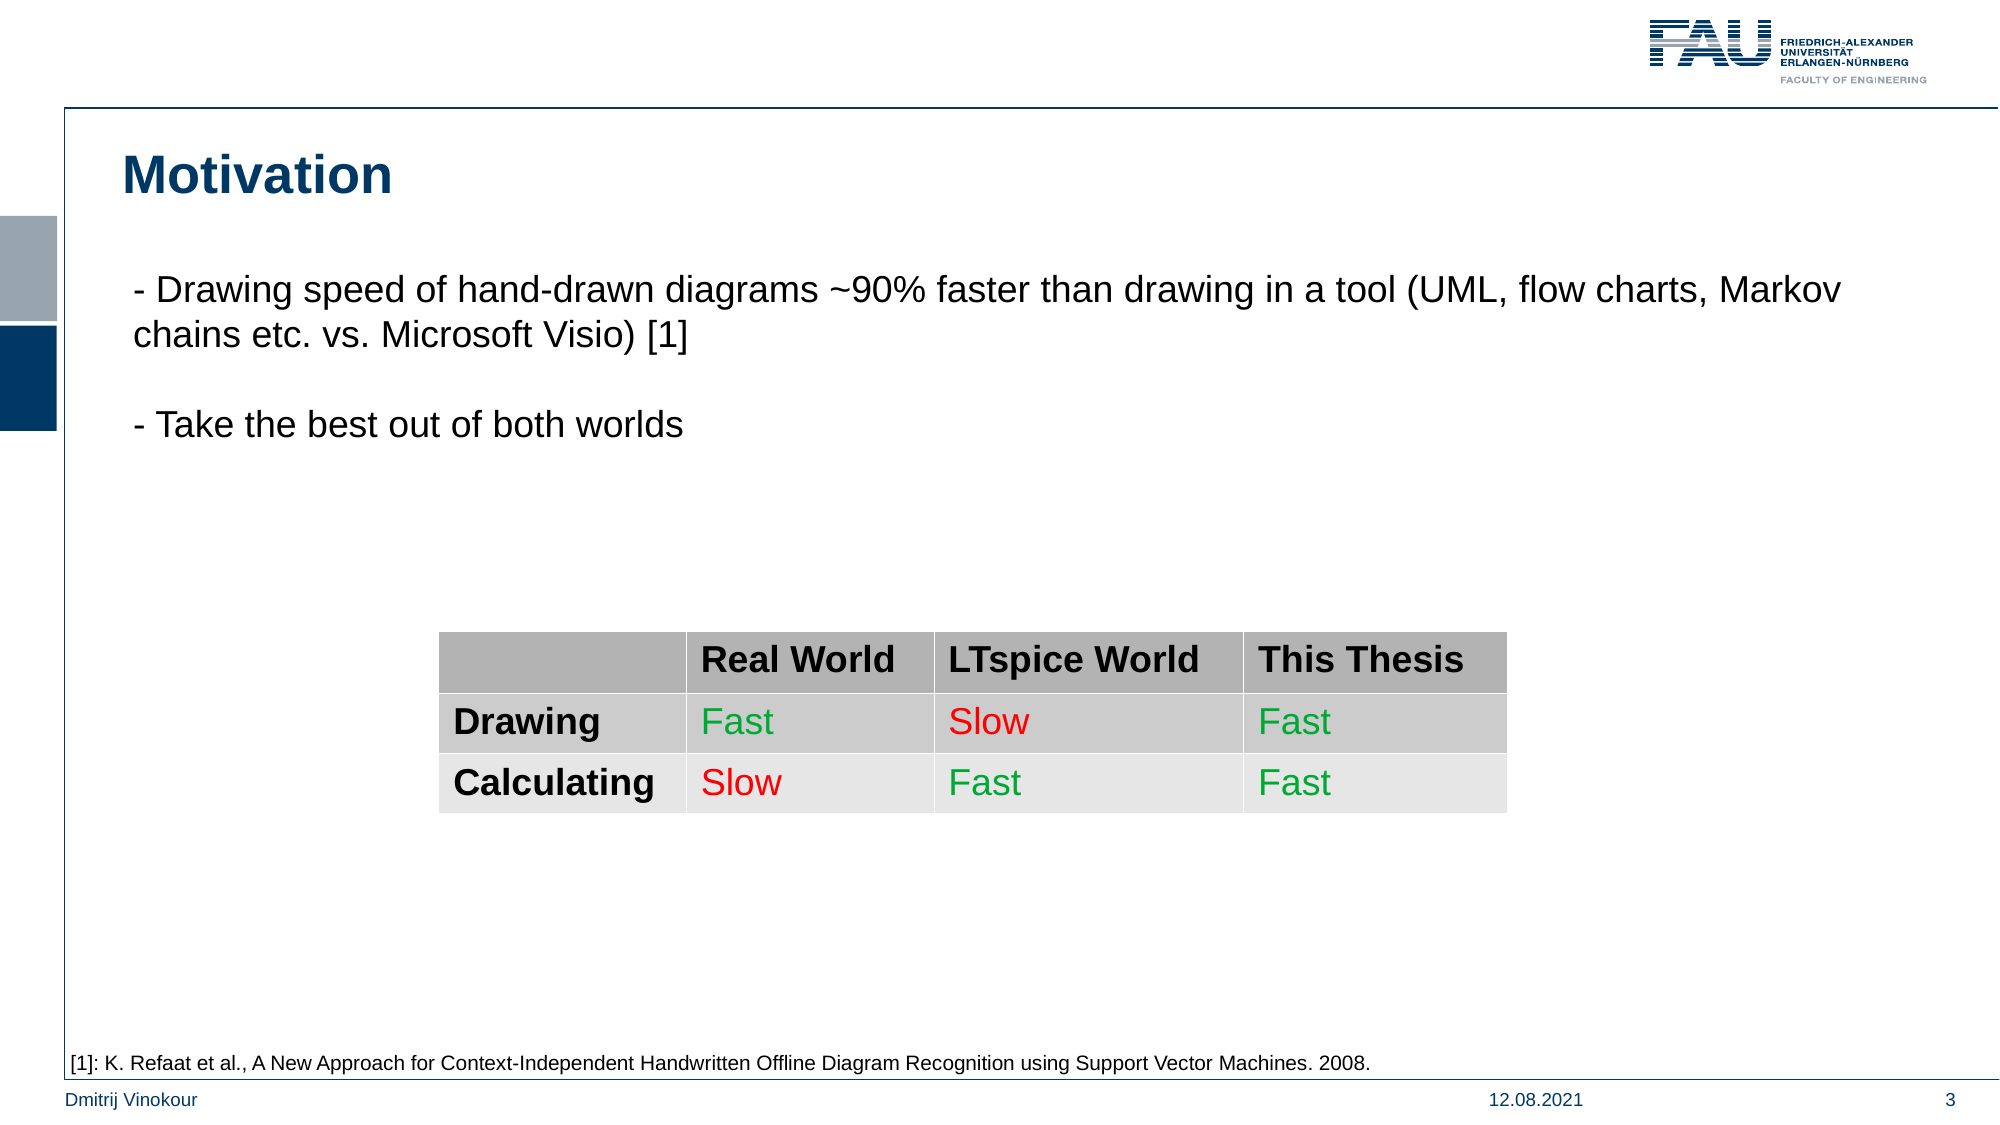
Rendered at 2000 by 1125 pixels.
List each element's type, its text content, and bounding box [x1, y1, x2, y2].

text_box [1]: K. Refaat et al., A New Approach for Context-Independent Handwritten Offline Diagram Recognition using Support Vector Machines. 2008. [55, 1042, 2000, 1088]
table_cell Slow [687, 754, 934, 813]
text_box 12.08.2021 [1489, 1087, 1725, 1119]
text_box <number> [1798, 1088, 1956, 1119]
table_header Real World [687, 632, 934, 693]
table_cell Slow [935, 694, 1243, 753]
table_cell Fast [687, 694, 934, 753]
table_header LTspice World [935, 632, 1243, 693]
table_header [439, 632, 686, 693]
table_cell Fast [1244, 694, 1507, 753]
table_cell Calculating [439, 754, 686, 813]
text_box Dmitrij Vinokour [64, 1088, 1403, 1119]
table_cell Drawing [439, 694, 686, 753]
text_box Motivation [122, 139, 1946, 212]
table_cell Fast [935, 754, 1243, 813]
table_cell Fast [1244, 754, 1507, 813]
table_header This Thesis [1244, 632, 1507, 693]
text_box - Drawing speed of hand-drawn diagrams ~90% faster than drawing in a tool (UML, flow charts, Markov chains etc. vs. Microsoft Visio) [1] - Take the best out of both worlds [118, 212, 1951, 1009]
